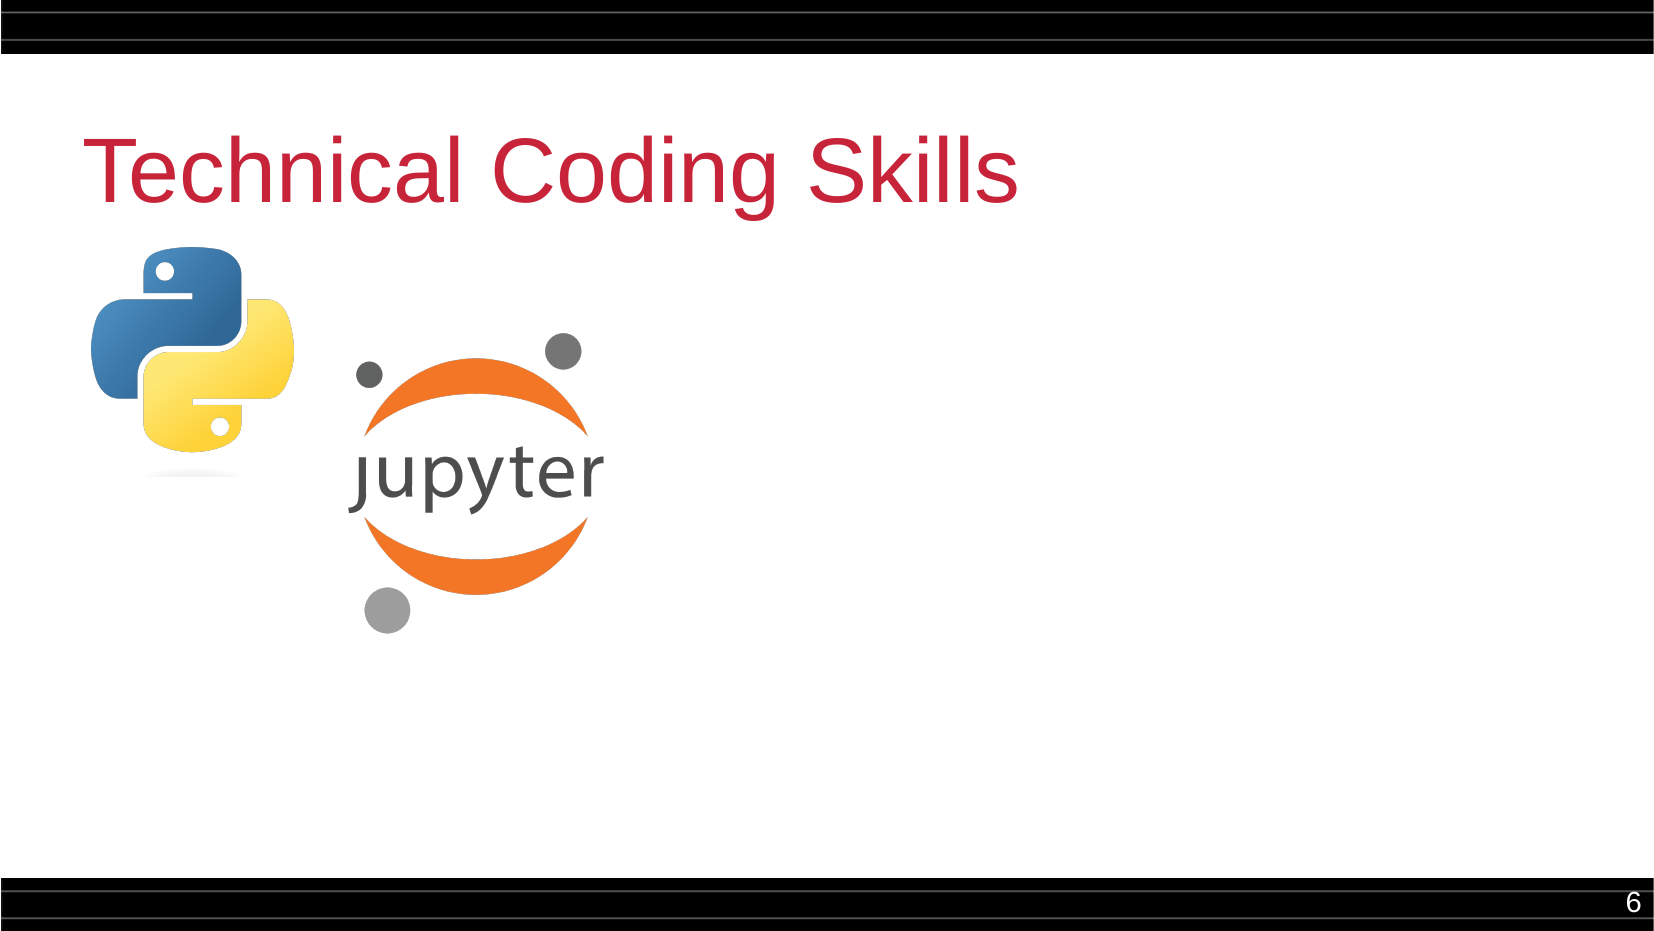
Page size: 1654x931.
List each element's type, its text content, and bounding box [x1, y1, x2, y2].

picture [1, 878, 1654, 931]
picture [1, 0, 1654, 54]
picture [345, 329, 608, 635]
title Technical Coding Skills [82, 92, 1571, 249]
picture [91, 247, 301, 477]
